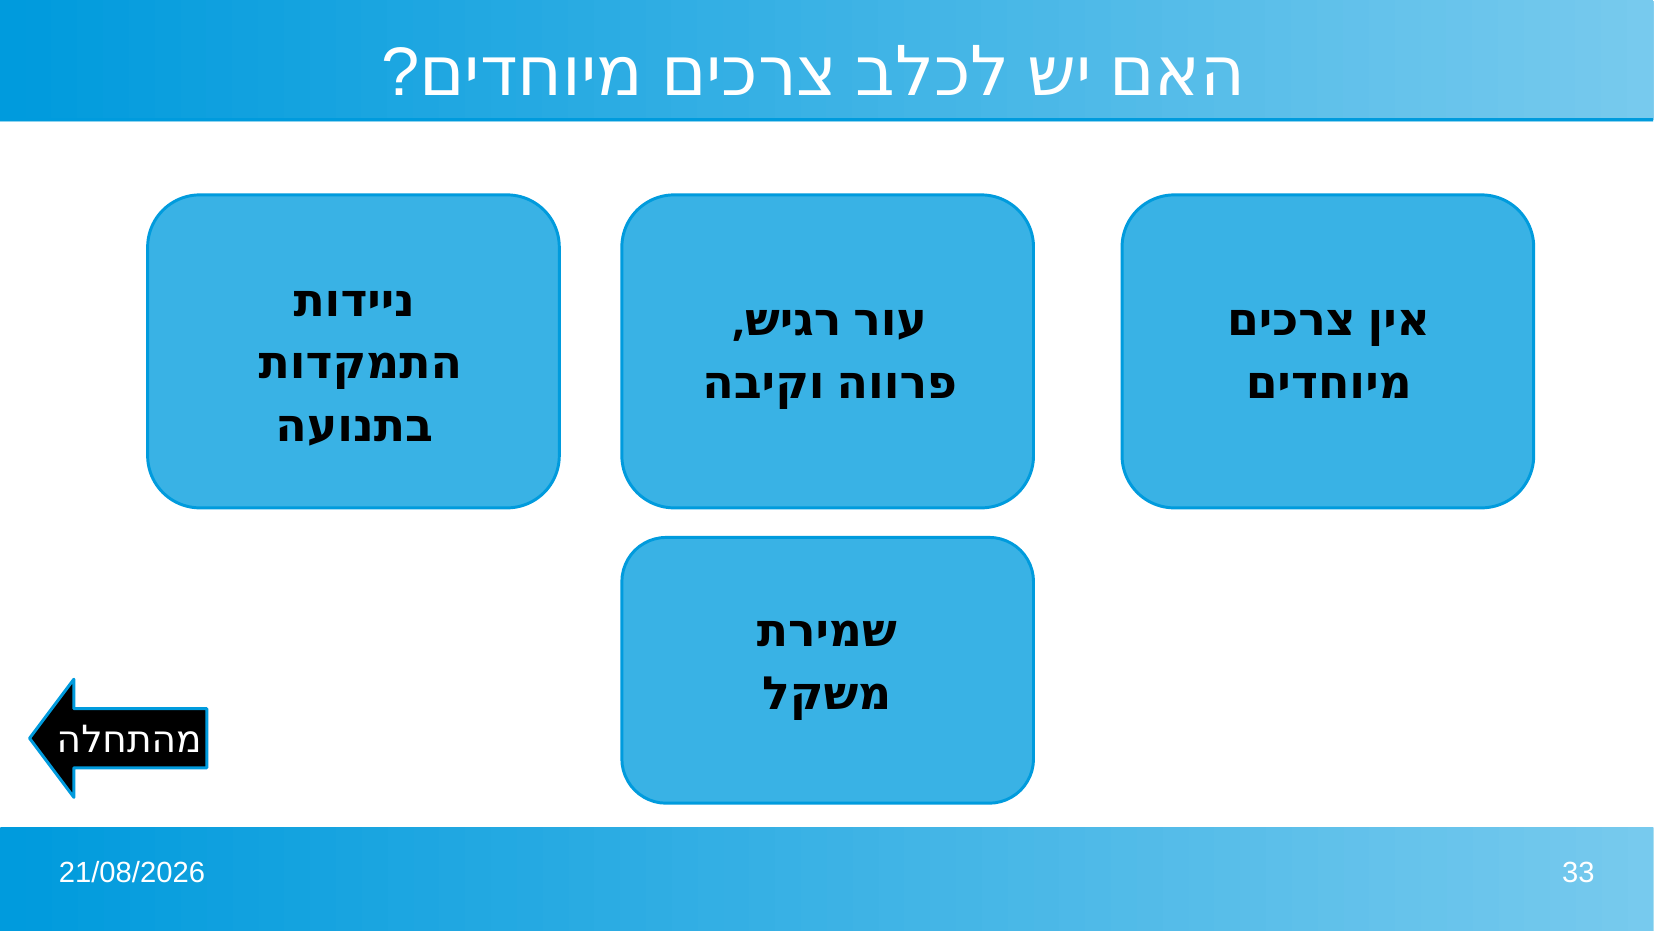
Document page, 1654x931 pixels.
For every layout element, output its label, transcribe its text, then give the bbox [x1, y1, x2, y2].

text_box ניידות התמקדות בתנועה [206, 259, 502, 463]
title ?האם יש לכלב צרכים מיוחדים [59, 21, 1595, 116]
text_box [621, 194, 1034, 508]
text_box [147, 194, 560, 508]
text_box [621, 537, 1034, 804]
text_box שמירת משקל [679, 590, 975, 763]
text_box אין צרכים מיוחדים [1181, 279, 1477, 420]
text_box [1122, 194, 1534, 508]
text_box עור רגיש, פרווה וקיבה [667, 279, 993, 420]
text_box מהתחלה [29, 679, 207, 798]
